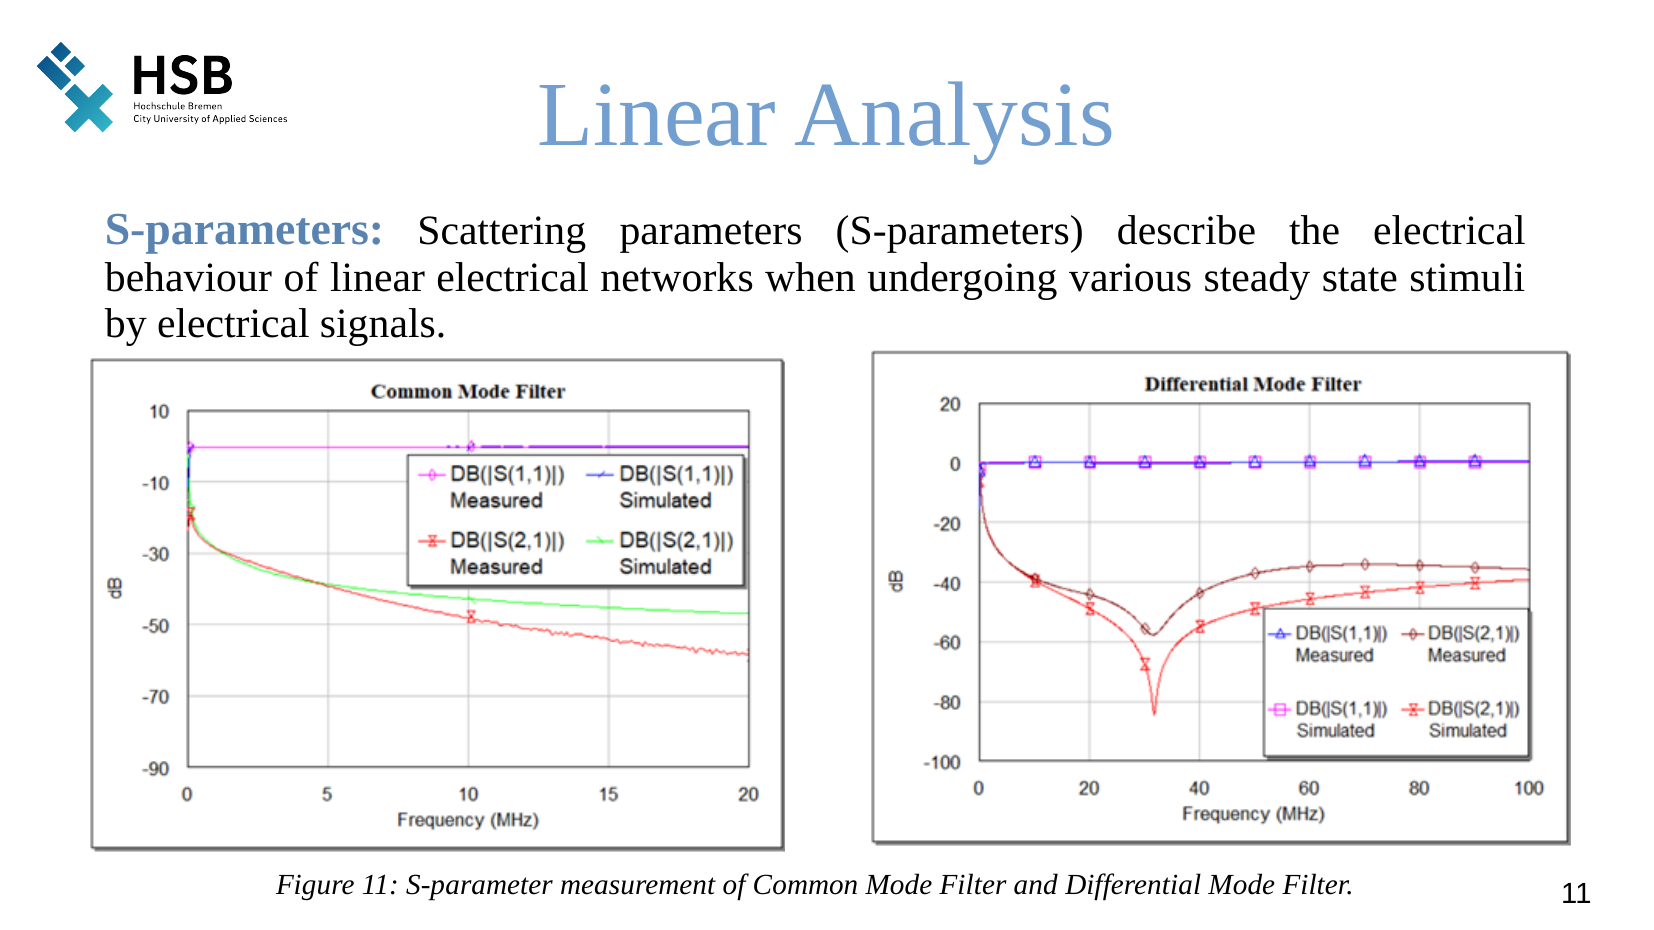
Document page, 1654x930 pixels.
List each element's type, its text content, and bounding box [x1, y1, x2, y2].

picture [26, 23, 297, 149]
picture [869, 355, 1571, 846]
text_box Figure 11: S-parameter measurement of Common Mode Filter and Differential Mode Filter. [261, 861, 1377, 909]
text_box <number> [1546, 870, 1653, 926]
title Linear Analysis [82, 37, 1571, 193]
text_box S-parameters: Scattering parameters (S-parameters) describe the electrical behaviour of linear electrical networks when undergoing various steady state stimuli by electrical signals. [89, 196, 1575, 355]
picture [88, 357, 785, 852]
